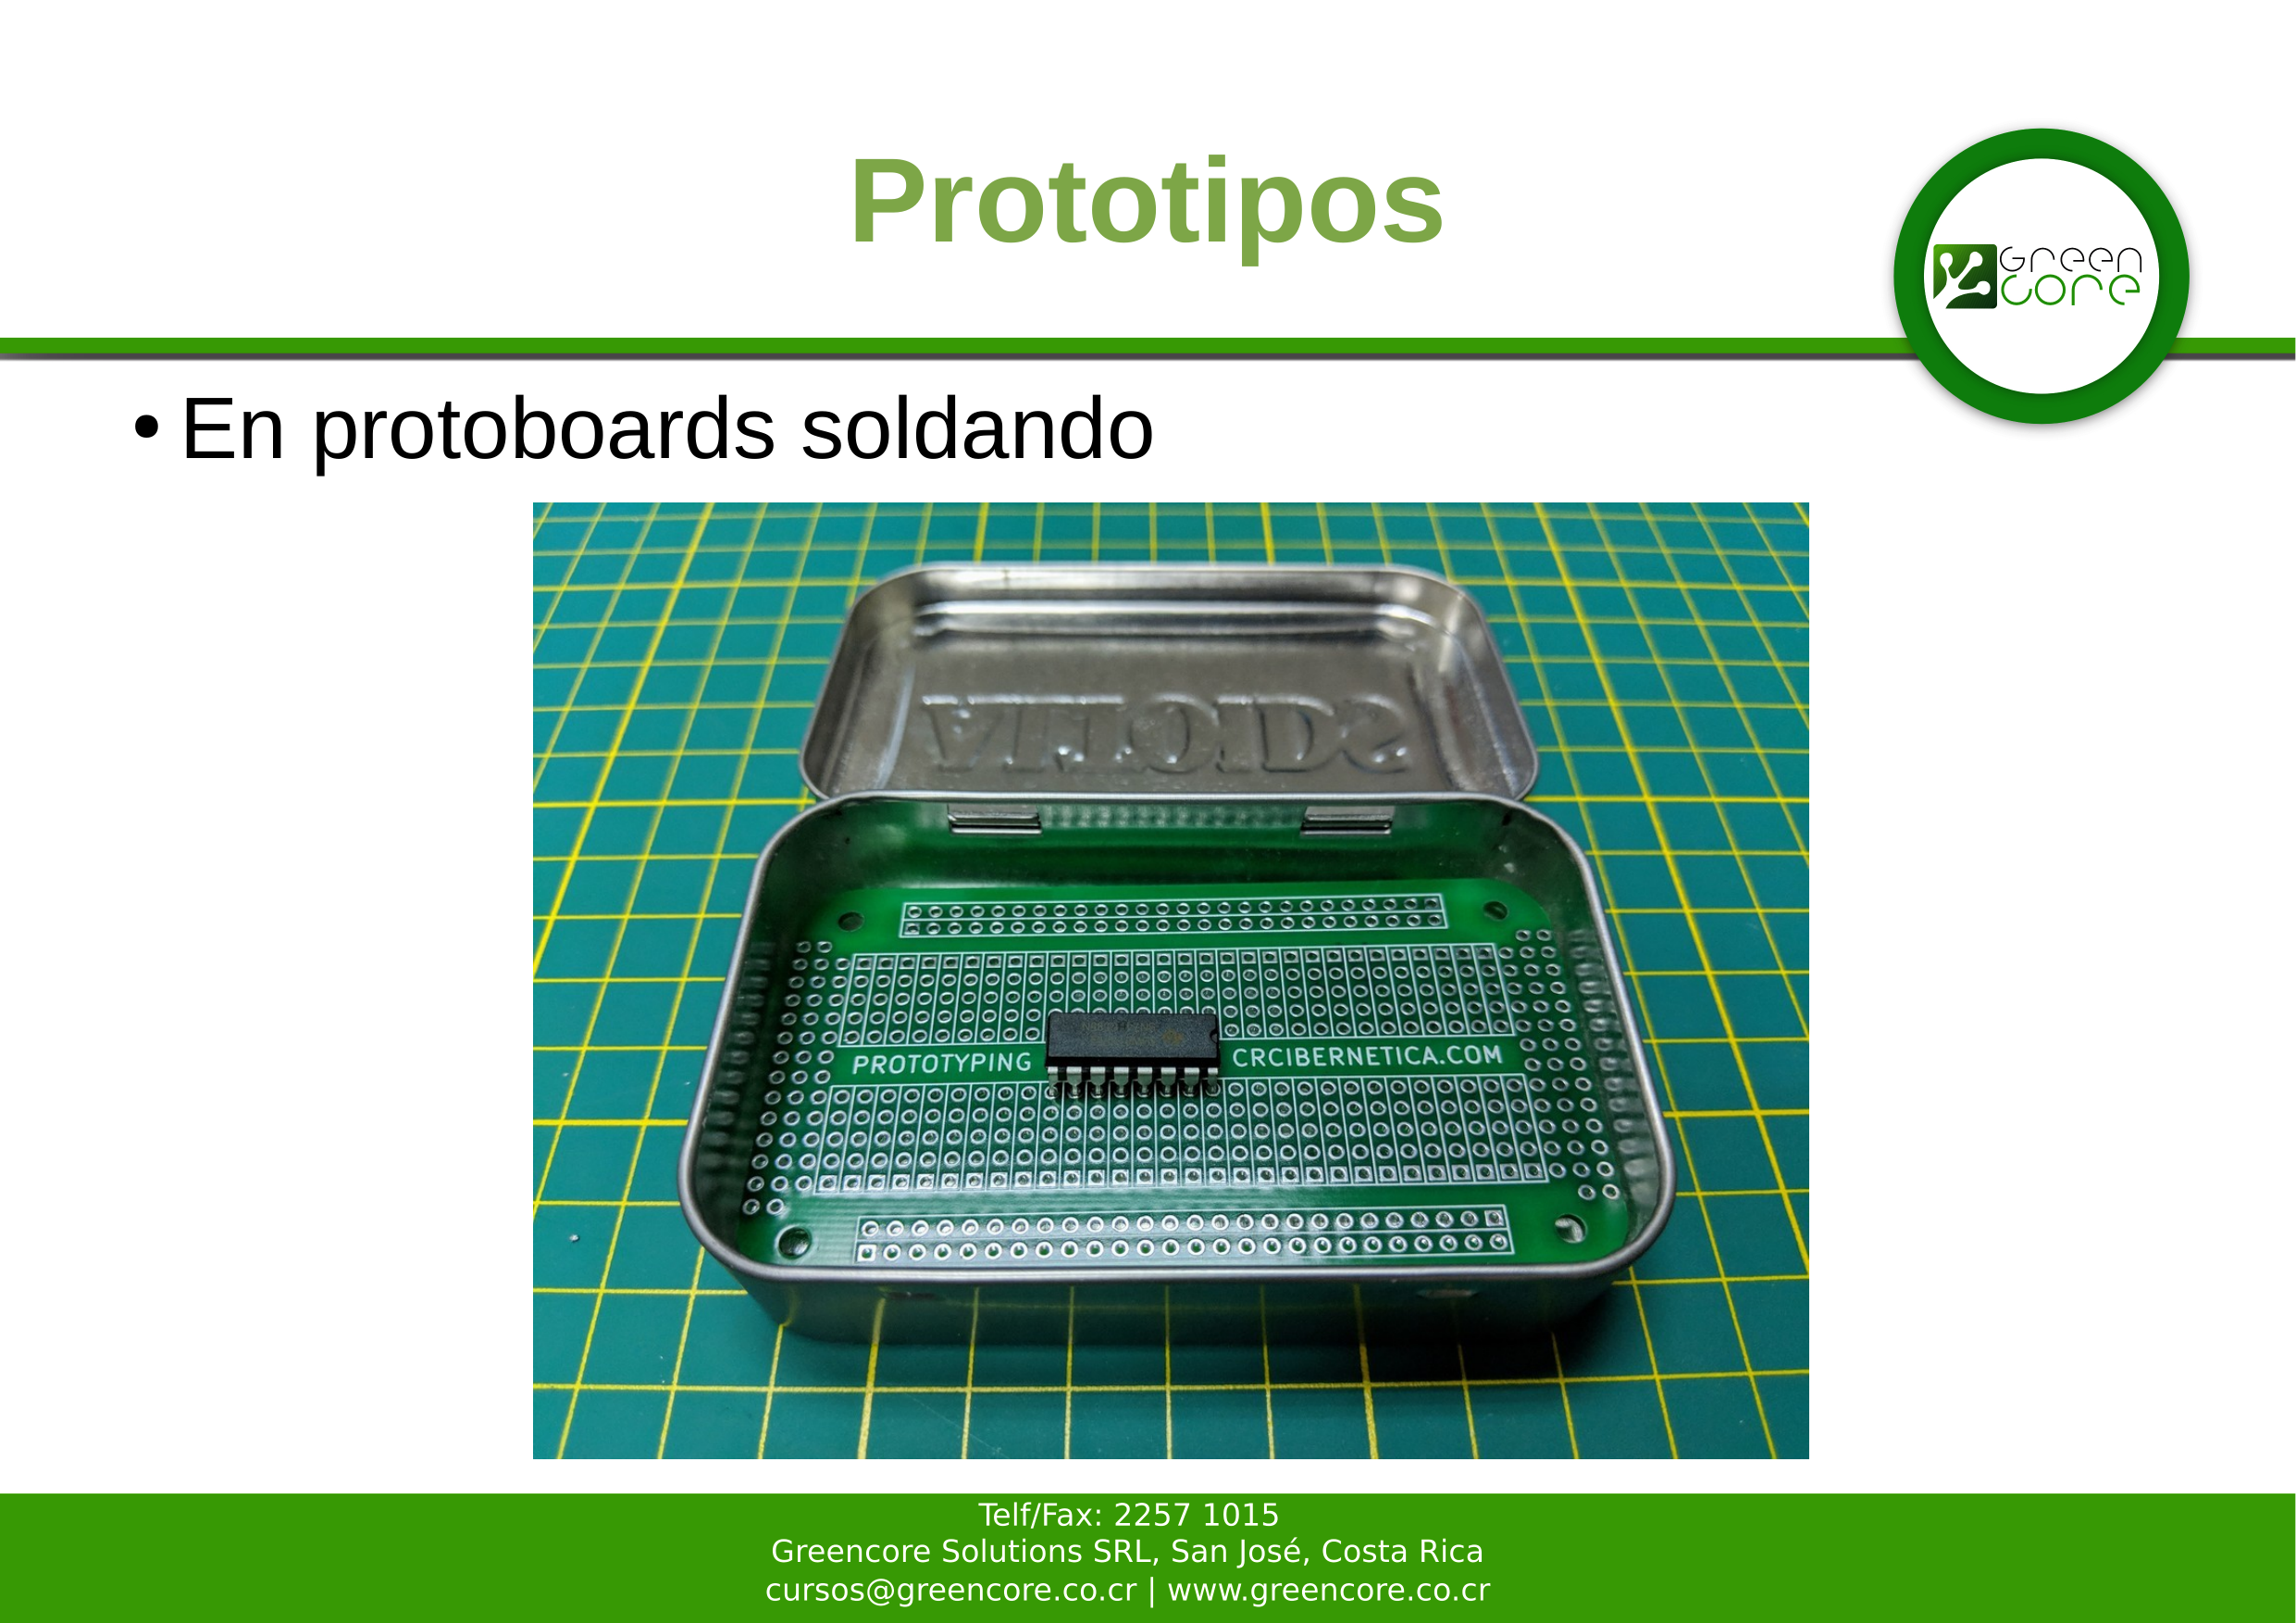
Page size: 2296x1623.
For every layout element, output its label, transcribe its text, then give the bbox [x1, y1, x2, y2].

title Prototipos [115, 64, 2181, 336]
list En protoboards soldando [115, 379, 2181, 1489]
picture [0, 0, 2296, 1623]
